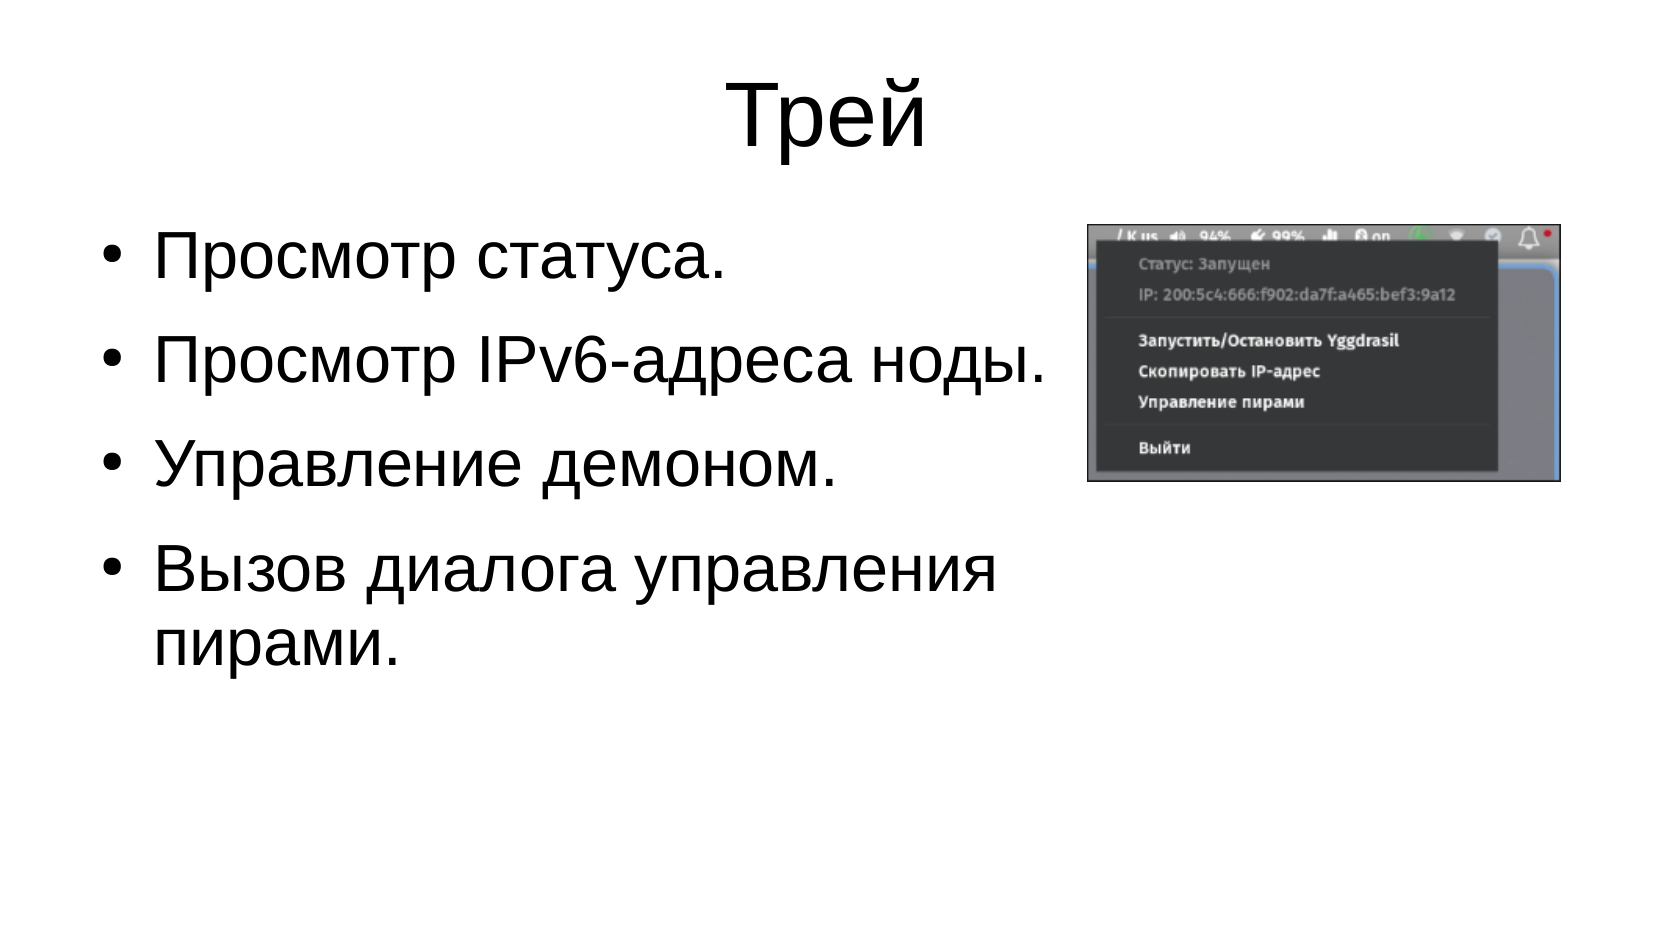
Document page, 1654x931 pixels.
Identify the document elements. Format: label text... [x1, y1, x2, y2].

list Просмотр статуса. Просмотр IPv6-адреса ноды. Управление демоном. Вызов диалога управления пирами. [82, 217, 1088, 758]
title Трей [82, 37, 1571, 193]
picture [1087, 224, 1561, 482]
